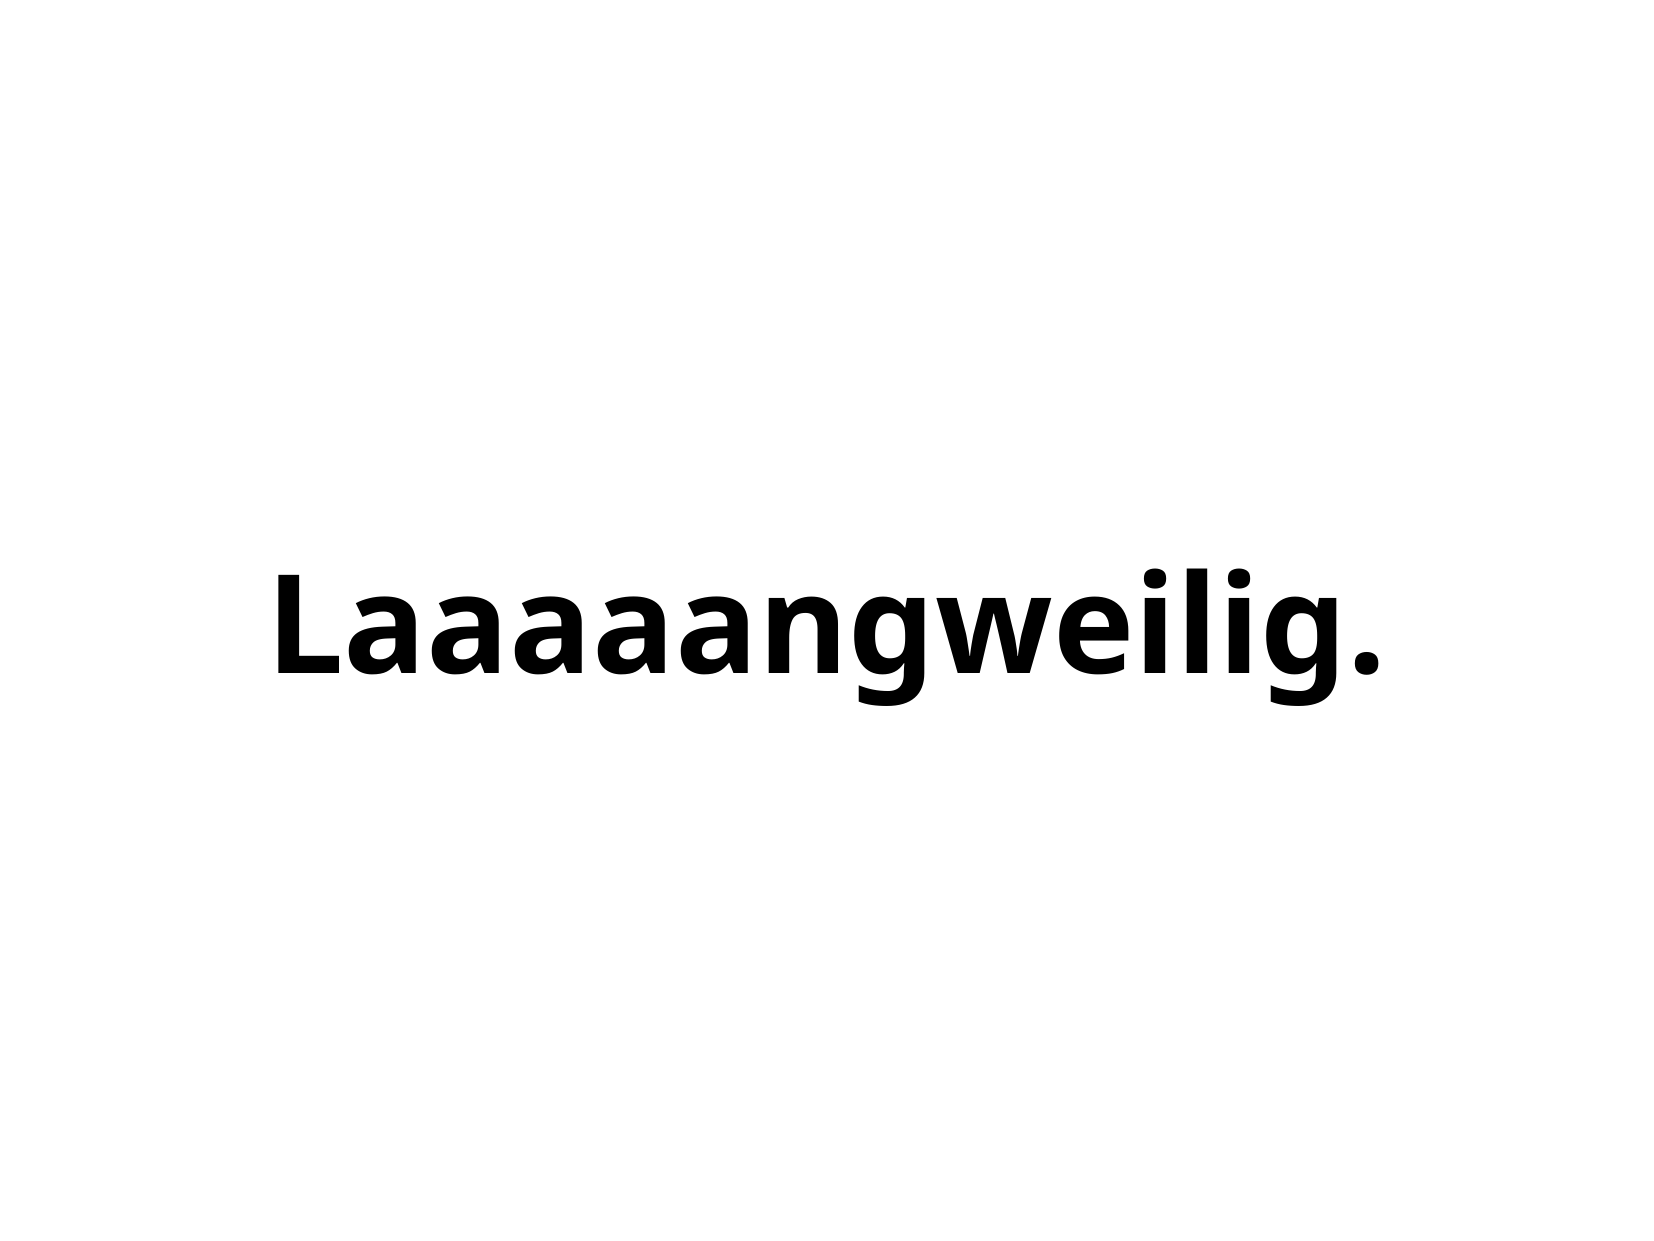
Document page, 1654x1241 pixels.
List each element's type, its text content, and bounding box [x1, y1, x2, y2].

subtitle Laaaaangweilig. [82, 140, 1571, 1101]
